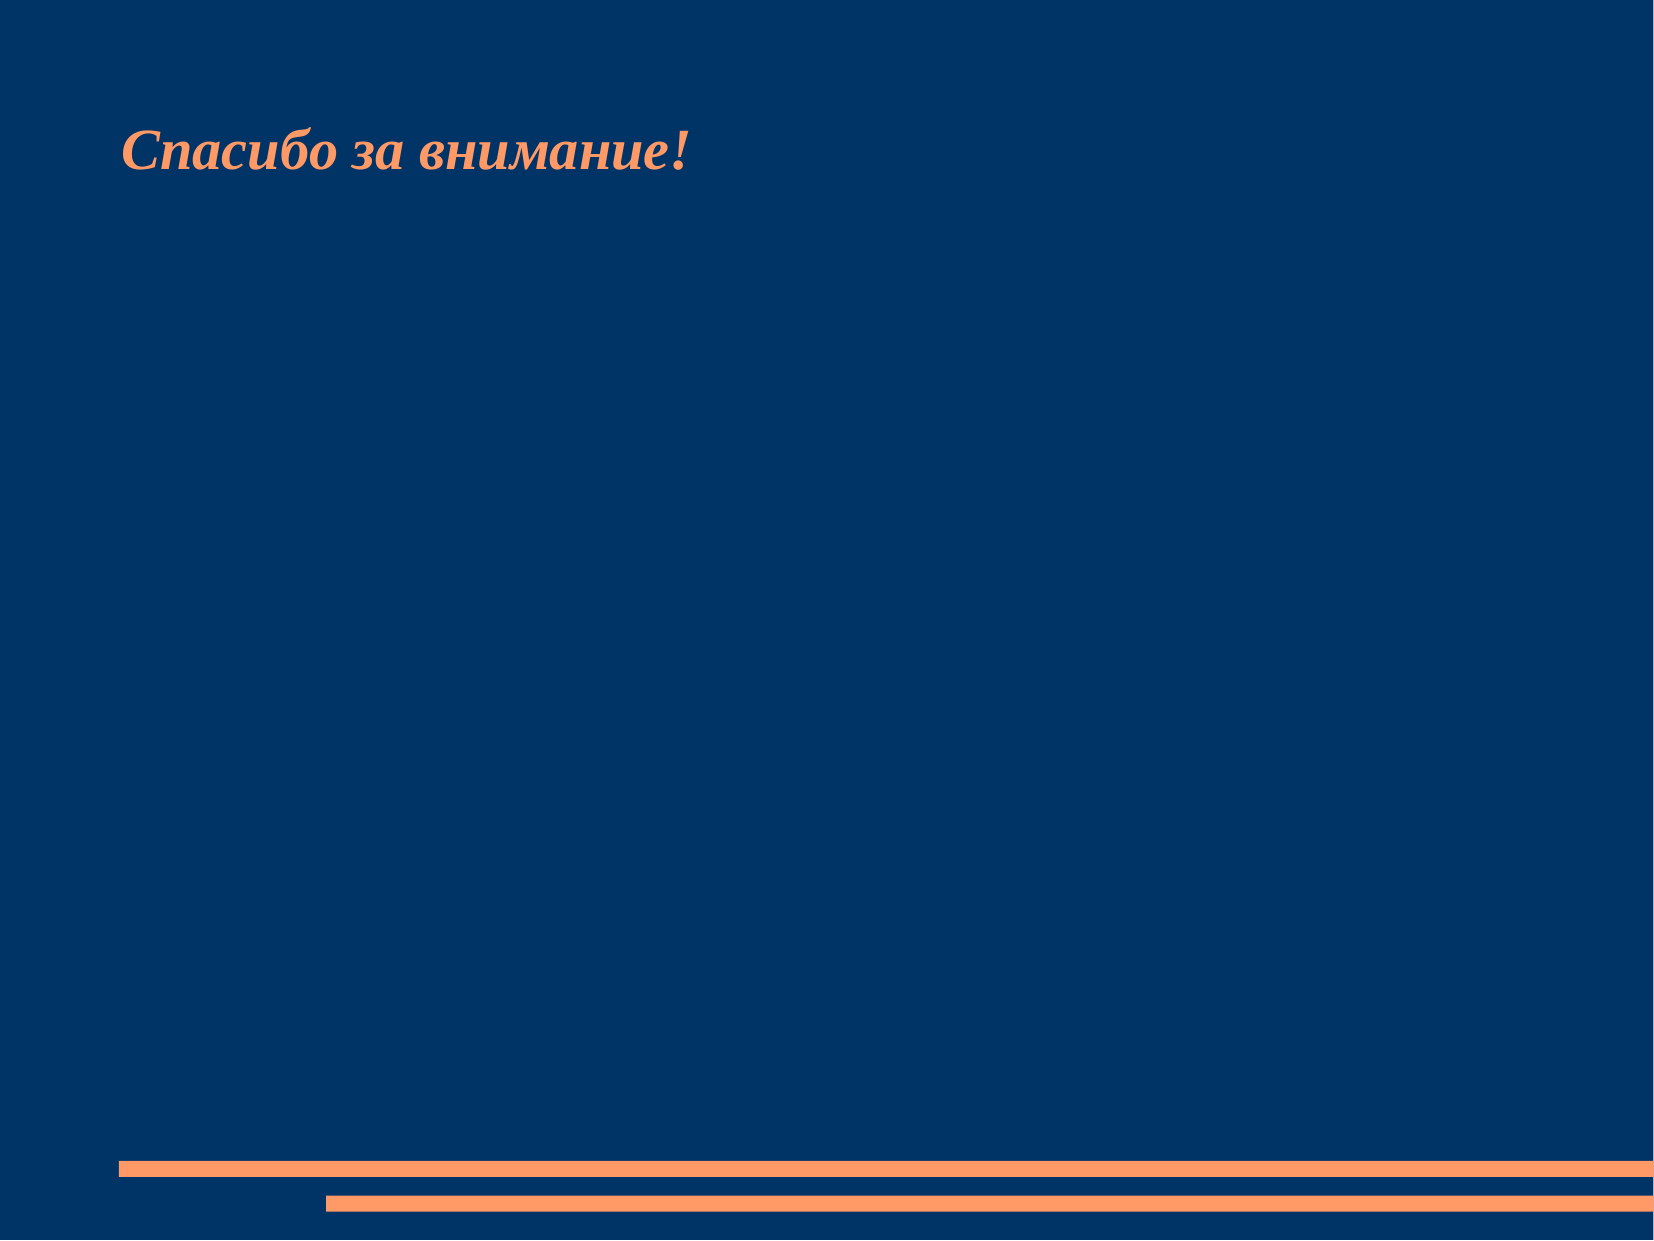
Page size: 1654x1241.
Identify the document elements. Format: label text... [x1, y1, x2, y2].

title Спасибо за внимание! [121, 46, 1534, 254]
